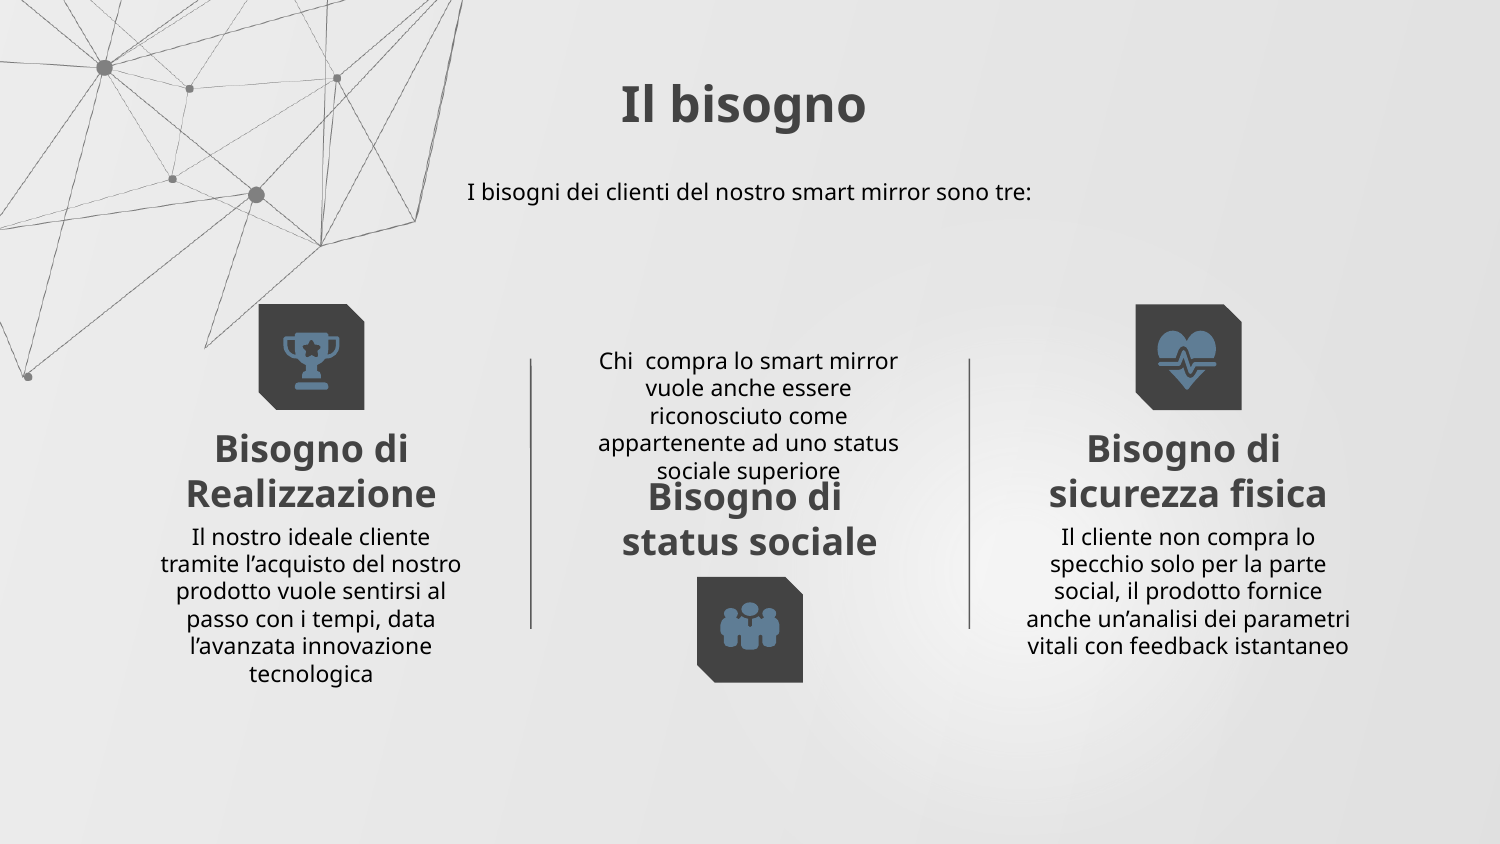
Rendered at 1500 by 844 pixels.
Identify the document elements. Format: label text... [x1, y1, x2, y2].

title Bisogno di status sociale [532, 507, 968, 578]
picture [0, 0, 1500, 844]
text_box Chi compra lo smart mirror vuole anche essere riconosciuto come appartenente ad uno status sociale superiore [566, 331, 931, 497]
text_box I bisogni dei clienti del nostro smart mirror sono tre: [295, 107, 1205, 507]
text_box Il nostro ideale cliente tramite l’acquisto del nostro prodotto vuole sentirsi al passo con i tempi, data l’avanzata innovazione tecnologica [143, 507, 480, 672]
text_box [697, 576, 803, 683]
text_box Il cliente non compra lo specchio solo per la parte social, il prodotto fornice anche un’analisi dei parametri vitali con feedback istantaneo [1006, 507, 1371, 672]
text_box [258, 304, 365, 410]
title Bisogno di Realizzazione [92, 460, 530, 531]
text_box I bisogni dei clienti del nostro smart mirror sono tre: [295, 531, 1205, 721]
title Bisogno di sicurezza fisica [971, 460, 1408, 531]
title Il bisogno [316, 57, 1173, 107]
text_box [1135, 304, 1242, 411]
